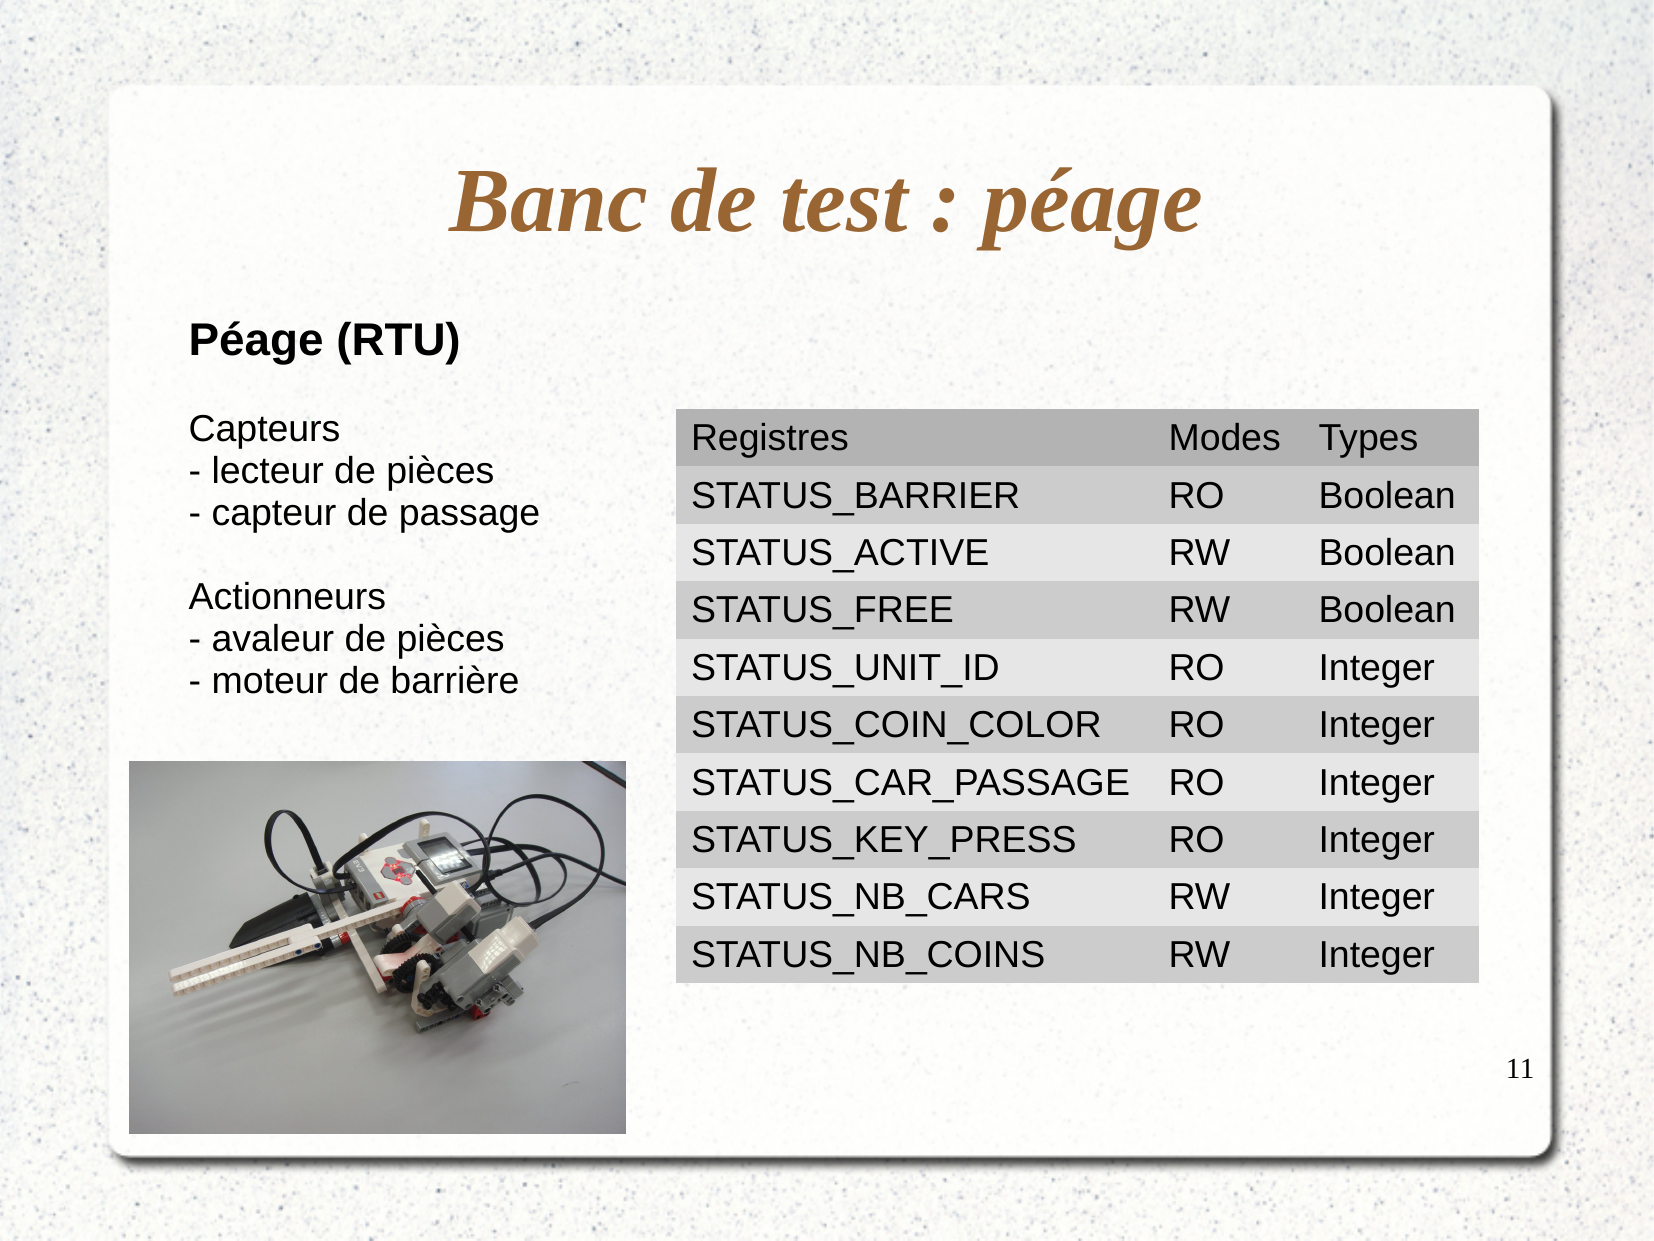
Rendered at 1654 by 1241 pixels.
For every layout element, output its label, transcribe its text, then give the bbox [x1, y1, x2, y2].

table_cell RW [1154, 868, 1304, 926]
table_cell Integer [1304, 926, 1479, 983]
table_cell RW [1154, 926, 1304, 983]
table_cell STATUS_ACTIVE [676, 524, 1154, 581]
table_cell STATUS_NB_CARS [676, 868, 1154, 926]
table_cell STATUS_KEY_PRESS [676, 811, 1154, 868]
table_cell Integer [1304, 753, 1479, 811]
table_cell STATUS_COIN_COLOR [676, 696, 1154, 753]
table_cell Boolean [1304, 581, 1479, 639]
table_cell RO [1154, 466, 1304, 524]
table_cell Integer [1304, 639, 1479, 696]
table_cell RW [1154, 524, 1304, 581]
table_cell STATUS_NB_COINS [676, 926, 1154, 983]
table_cell RO [1154, 811, 1304, 868]
table_cell Boolean [1304, 524, 1479, 581]
table_cell Integer [1304, 696, 1479, 753]
table_cell RO [1154, 639, 1304, 696]
table_header Modes [1154, 409, 1304, 466]
picture [0, 0, 1654, 1241]
table_cell STATUS_BARRIER [676, 466, 1154, 524]
text_box Péage (RTU) Capteurs - lecteur de pièces - capteur de passage Actionneurs - avaleur de pièces - moteur de barrière [173, 306, 556, 709]
table_cell Boolean [1304, 466, 1479, 524]
table_header Types [1304, 409, 1479, 466]
table_cell RW [1154, 581, 1304, 639]
table_header Registres [676, 409, 1154, 466]
table_cell STATUS_FREE [676, 581, 1154, 639]
table_cell RO [1154, 753, 1304, 811]
title Banc de test : péage [118, 96, 1536, 304]
table_cell Integer [1304, 868, 1479, 926]
table_cell STATUS_UNIT_ID [676, 639, 1154, 696]
table_cell RO [1154, 696, 1304, 753]
table_cell STATUS_CAR_PASSAGE [676, 753, 1154, 811]
table_cell Integer [1304, 811, 1479, 868]
